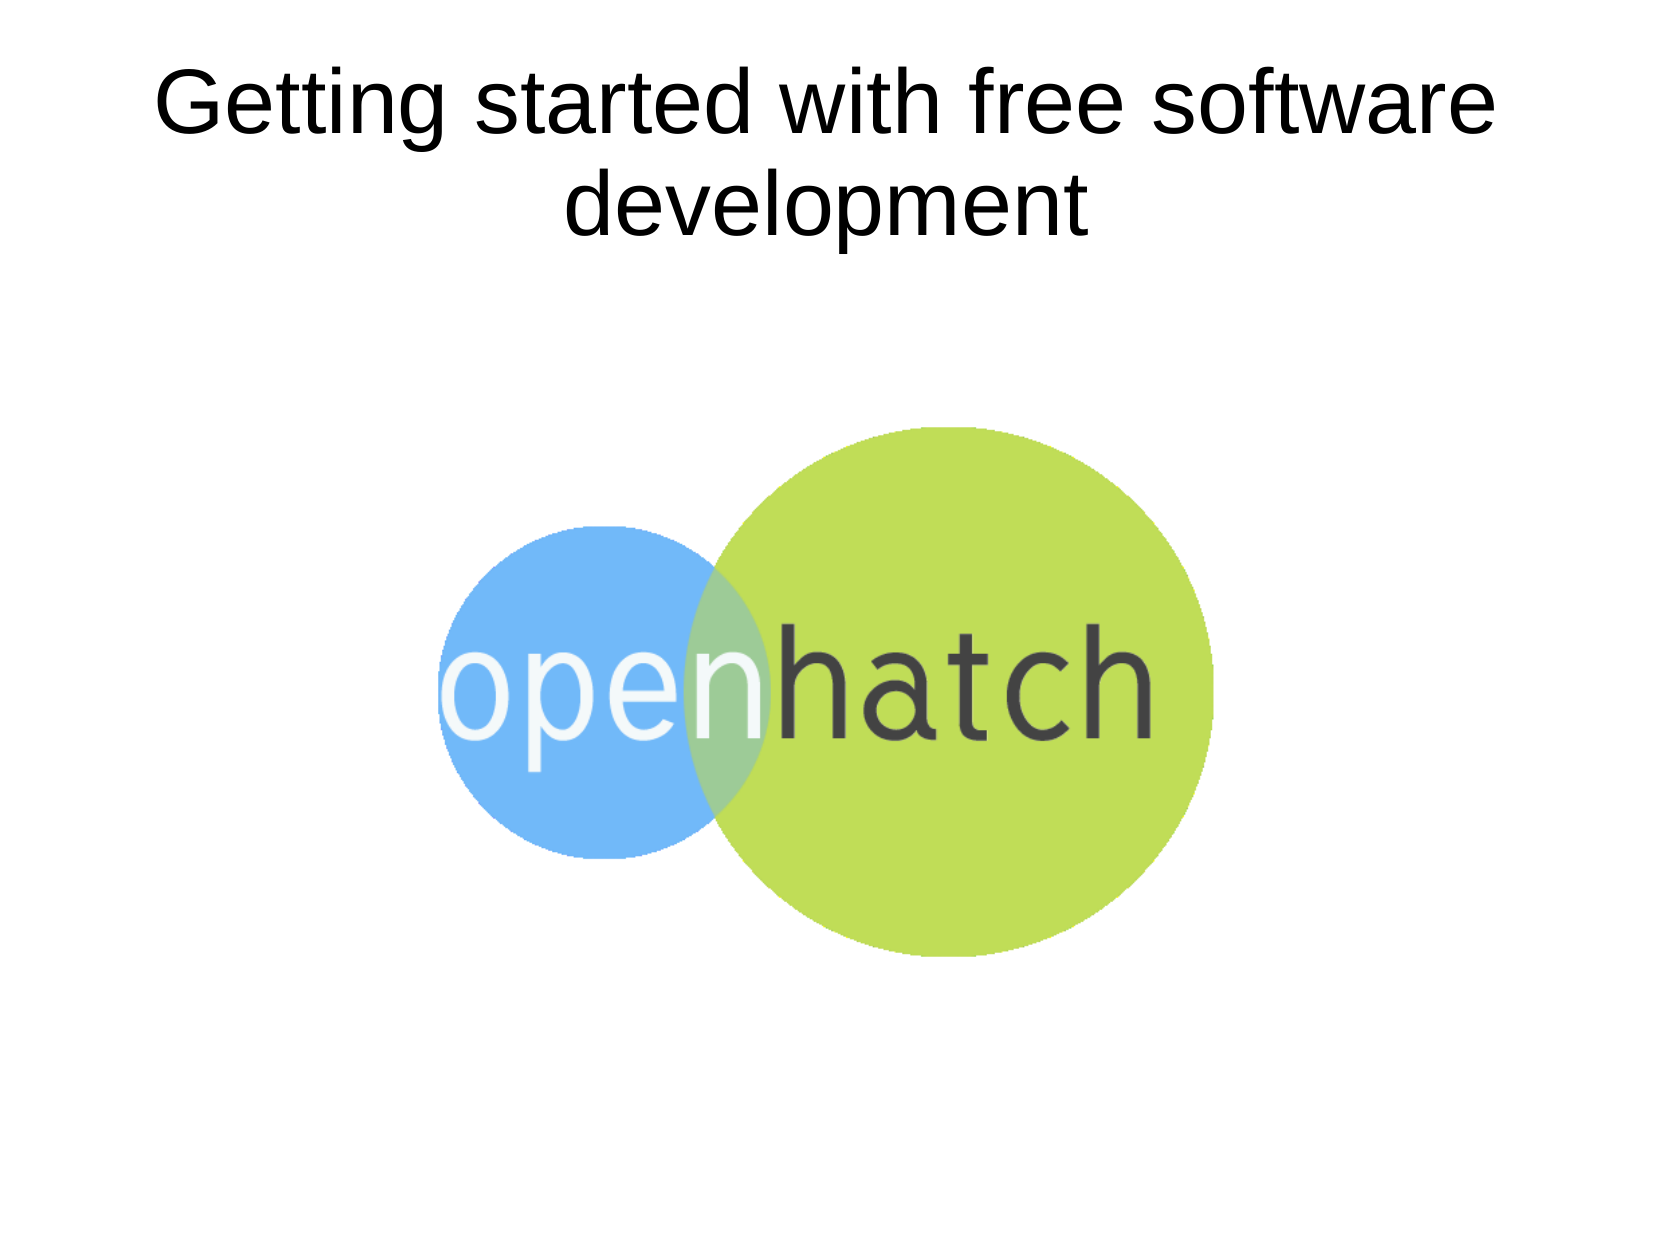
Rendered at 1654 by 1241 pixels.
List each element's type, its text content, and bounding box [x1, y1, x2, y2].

picture [437, 418, 1219, 965]
title Getting started with free software development [82, 49, 1571, 257]
